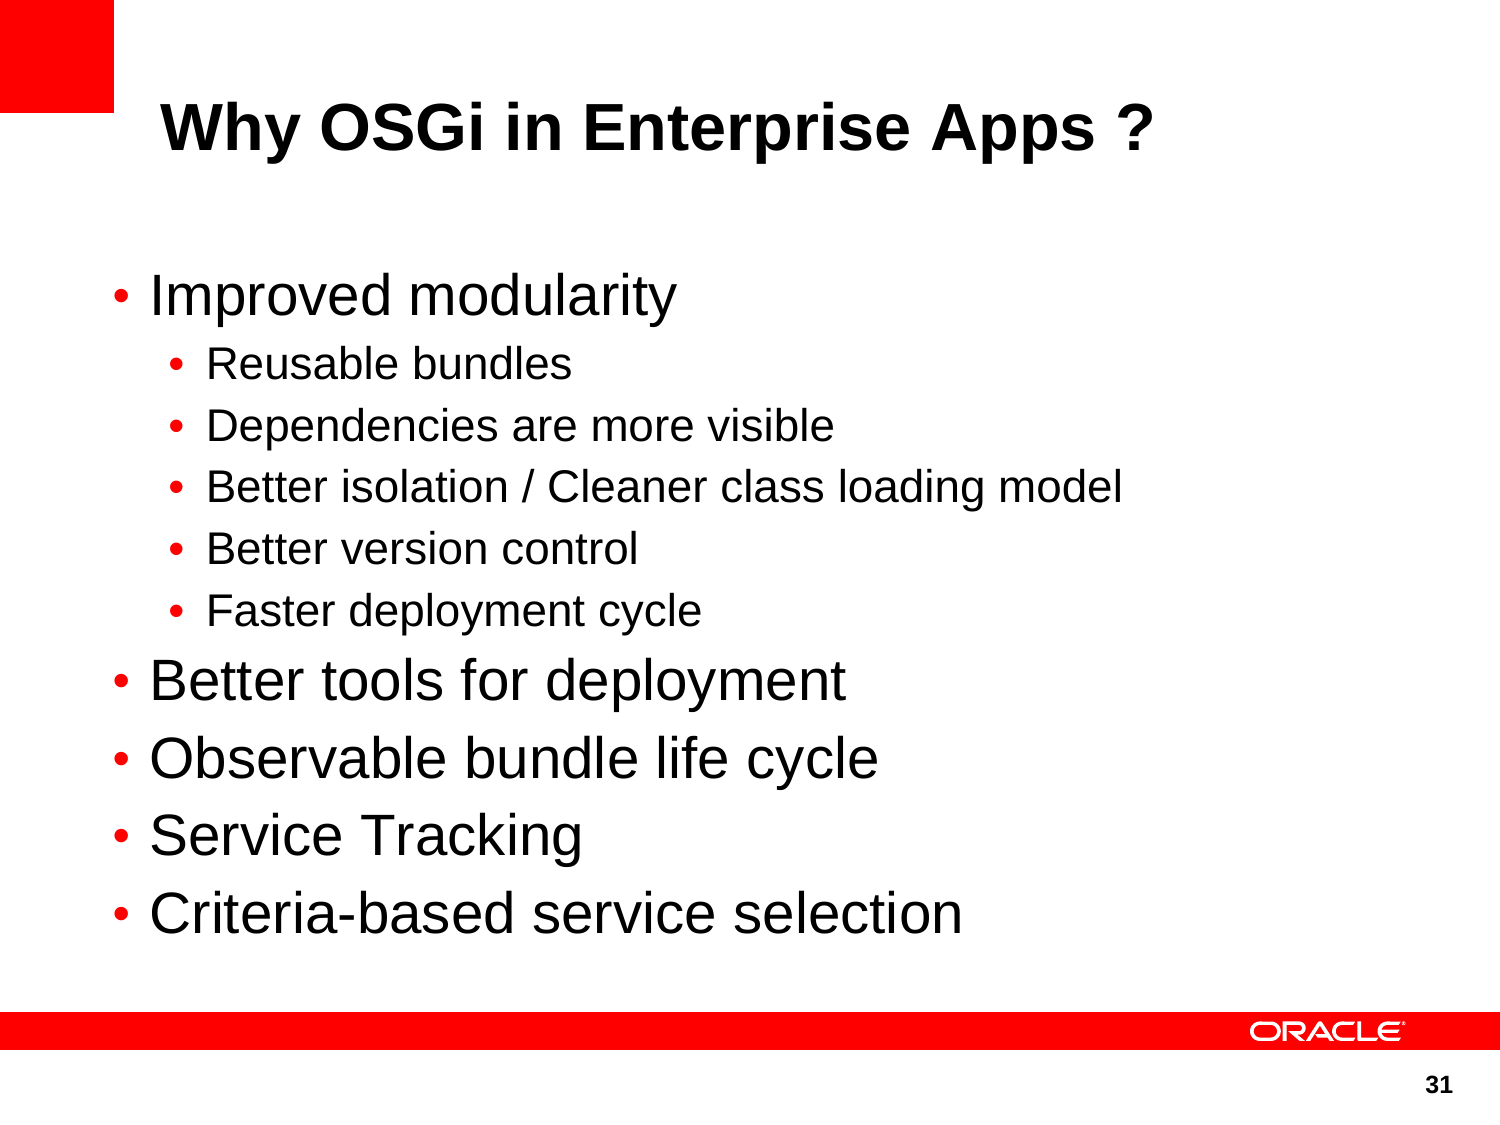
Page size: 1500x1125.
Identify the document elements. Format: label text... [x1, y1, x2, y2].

list Improved modularity Reusable bundles Dependencies are more visible Better isolation / Cleaner class loading model Better version control Faster deployment cycle Better tools for deployment Observable bundle life cycle Service Tracking Criteria-based service selection [112, 262, 1349, 1005]
picture [0, 1012, 1500, 1050]
picture [0, 0, 114, 113]
title Why OSGi in Enterprise Apps ? [145, 42, 1390, 213]
